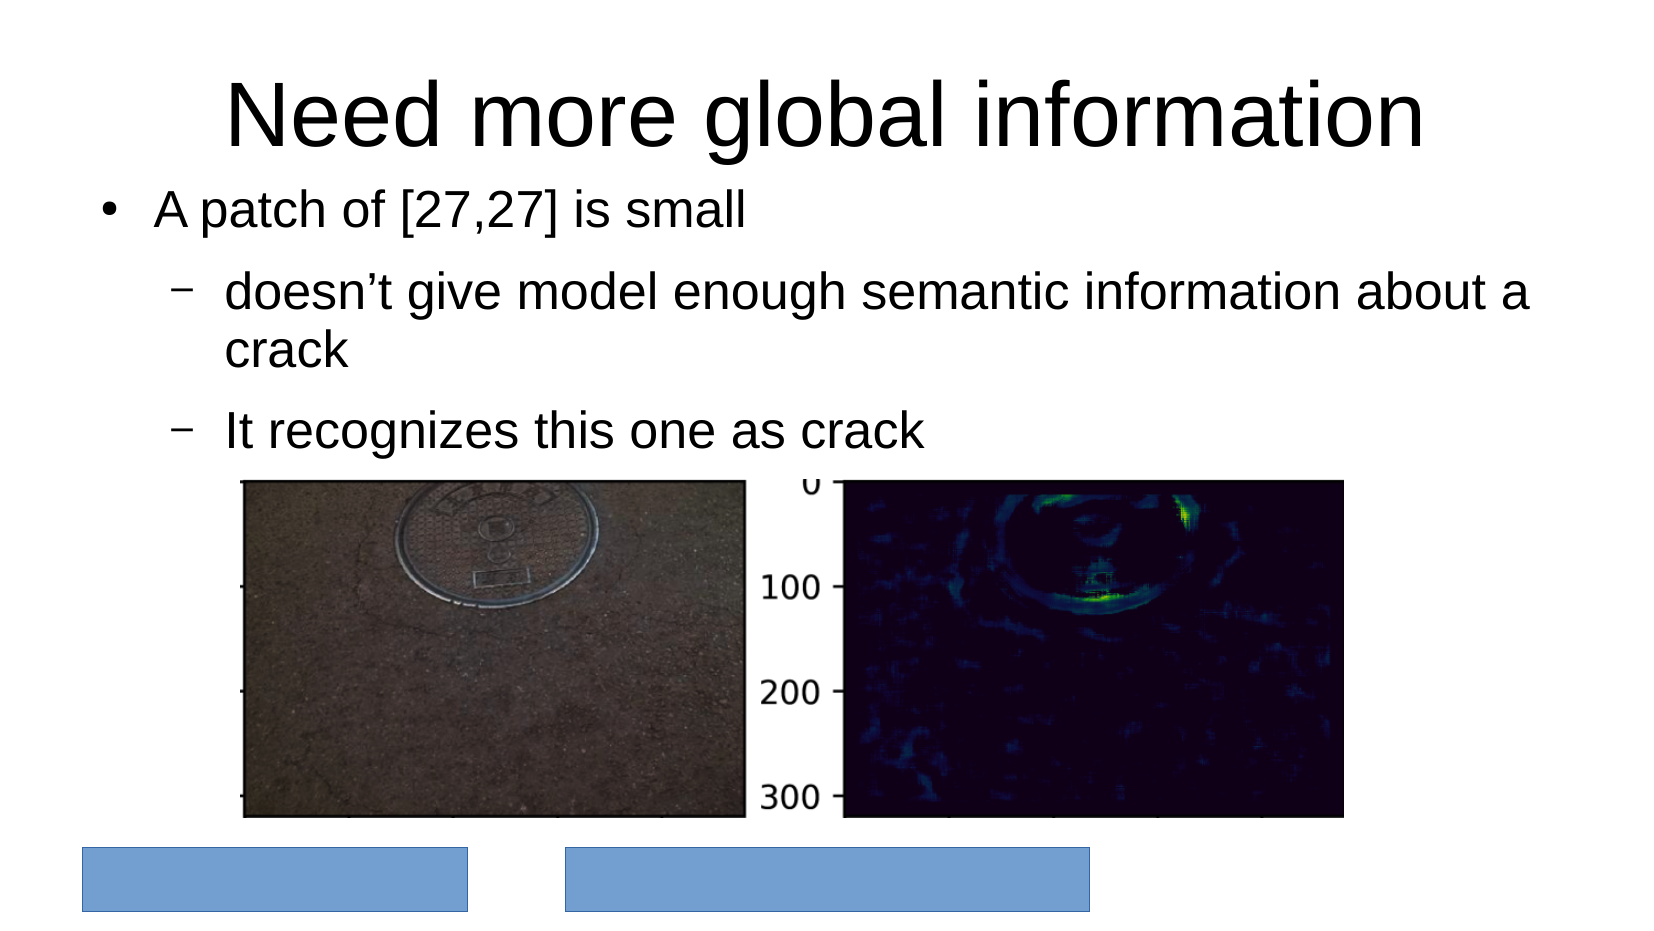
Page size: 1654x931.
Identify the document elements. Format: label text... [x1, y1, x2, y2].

title Need more global information [82, 37, 1571, 180]
picture [240, 479, 1344, 818]
list A patch of [27,27] is small doesn’t give model enough semantic information about a crack It recognizes this one as crack [82, 180, 1571, 721]
